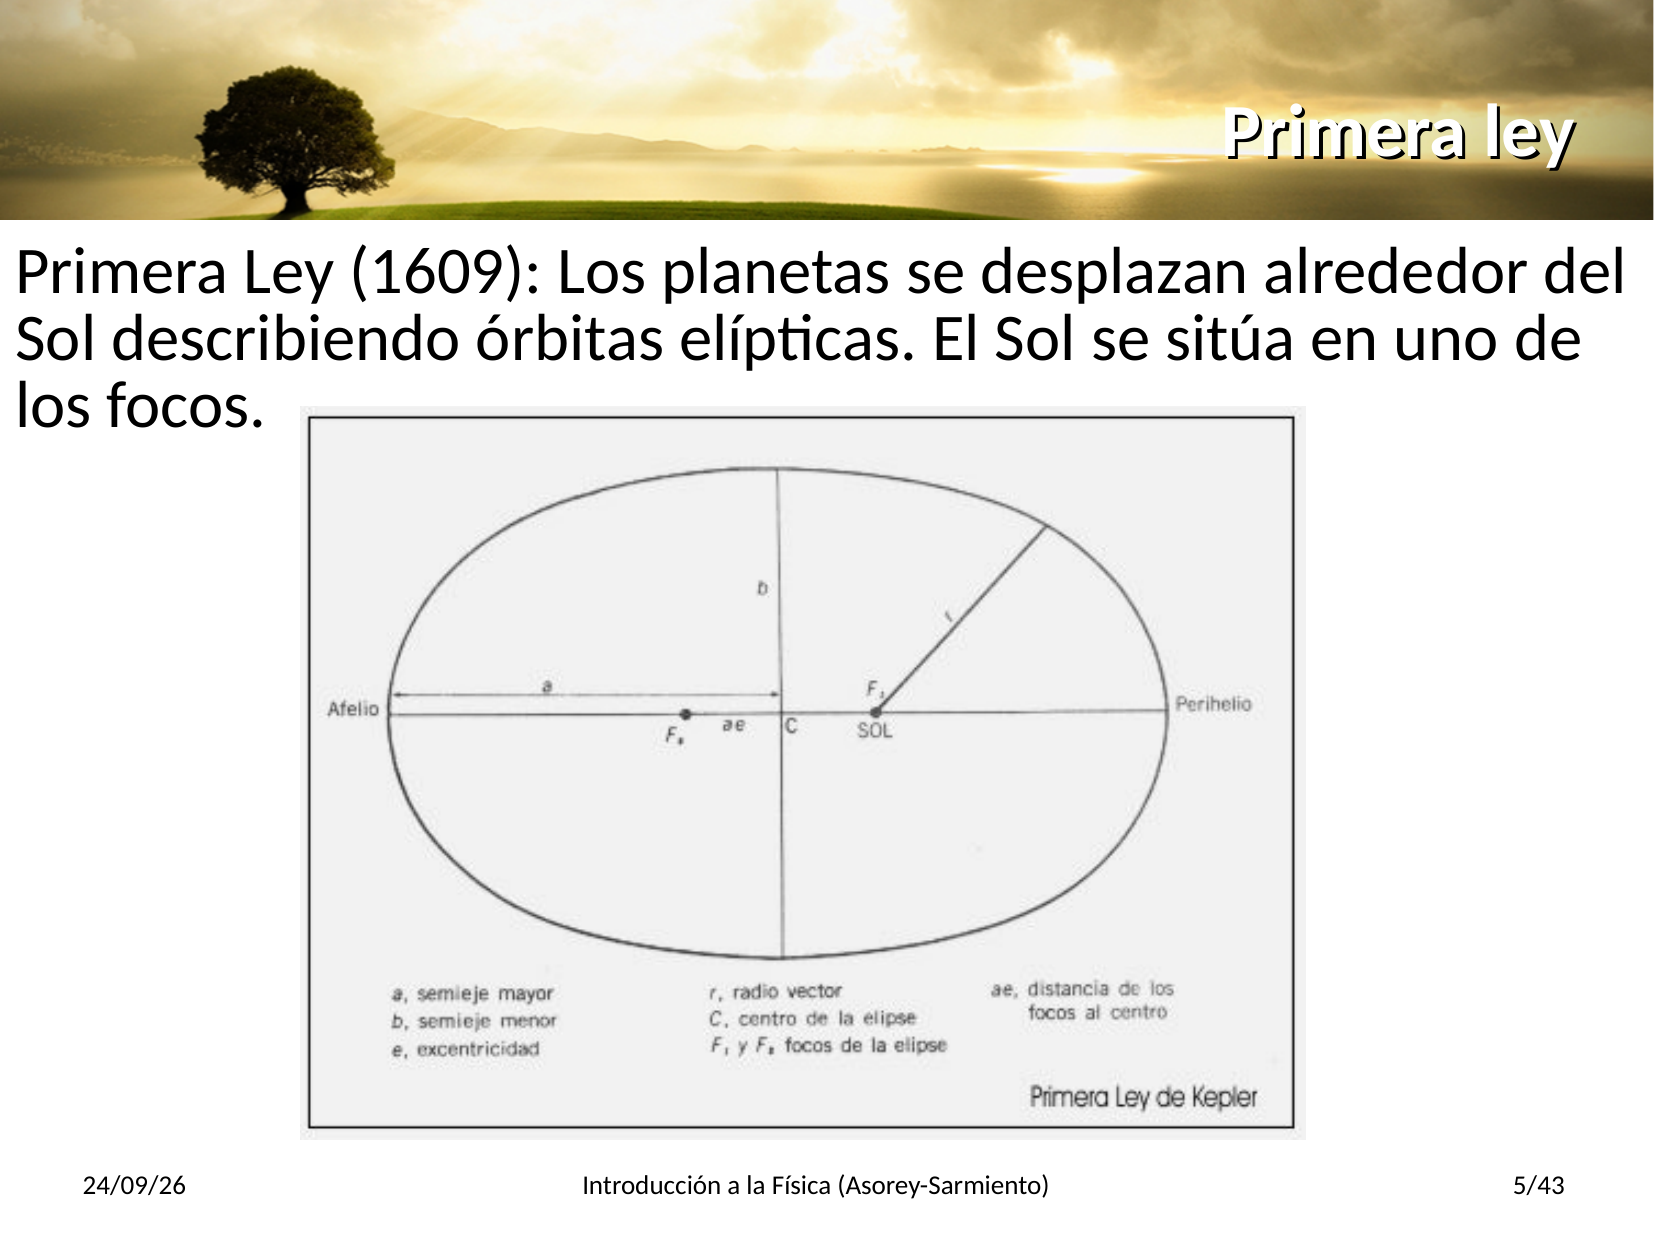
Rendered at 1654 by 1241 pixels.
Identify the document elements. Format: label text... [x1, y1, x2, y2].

picture [300, 406, 1306, 1141]
title Primera ley [86, 49, 1576, 226]
picture [0, 0, 1654, 220]
text_box Primera Ley (1609): Los planetas se desplazan alrededor del Sol describiendo órbitas elípticas. El Sol se sitúa en uno de los focos. [0, 236, 1654, 496]
